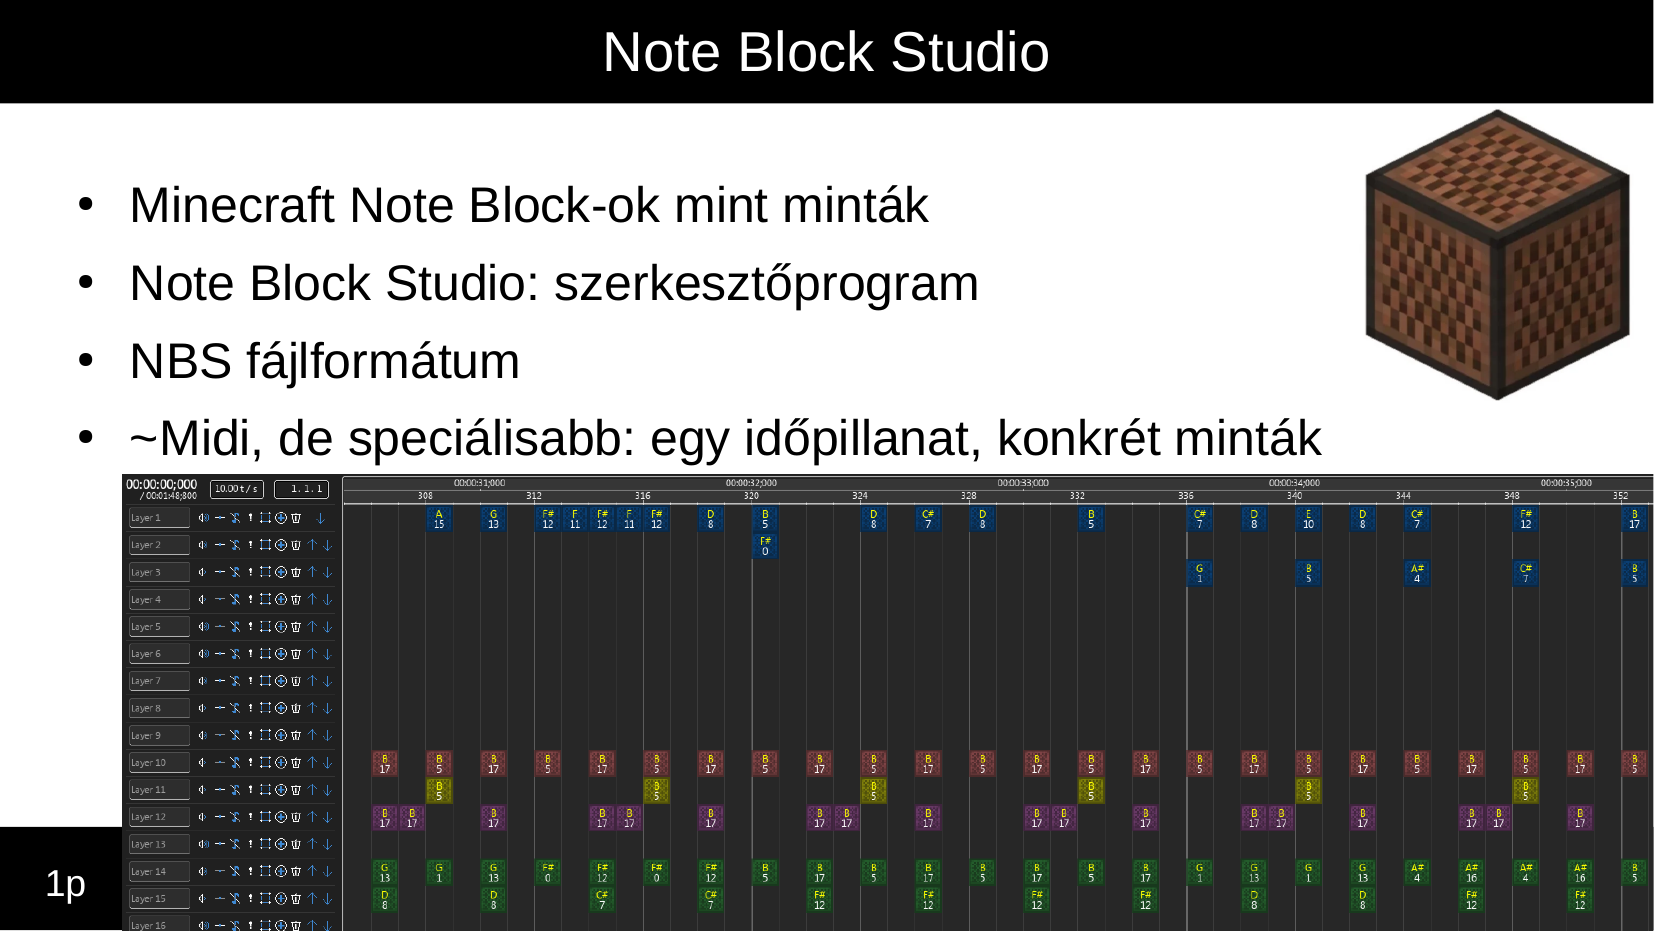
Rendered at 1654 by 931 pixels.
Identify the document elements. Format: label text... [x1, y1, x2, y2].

title Note Block Studio [59, 6, 1595, 98]
picture [1351, 104, 1636, 406]
text_box 1p [30, 855, 106, 912]
list Minecraft Note Block-ok mint minták Note Block Studio: szerkesztőprogram NBS fájlformátum ~Midi, de speciálisabb: egy időpillanat, konkrét minták [59, 177, 1595, 768]
picture [122, 474, 1654, 931]
